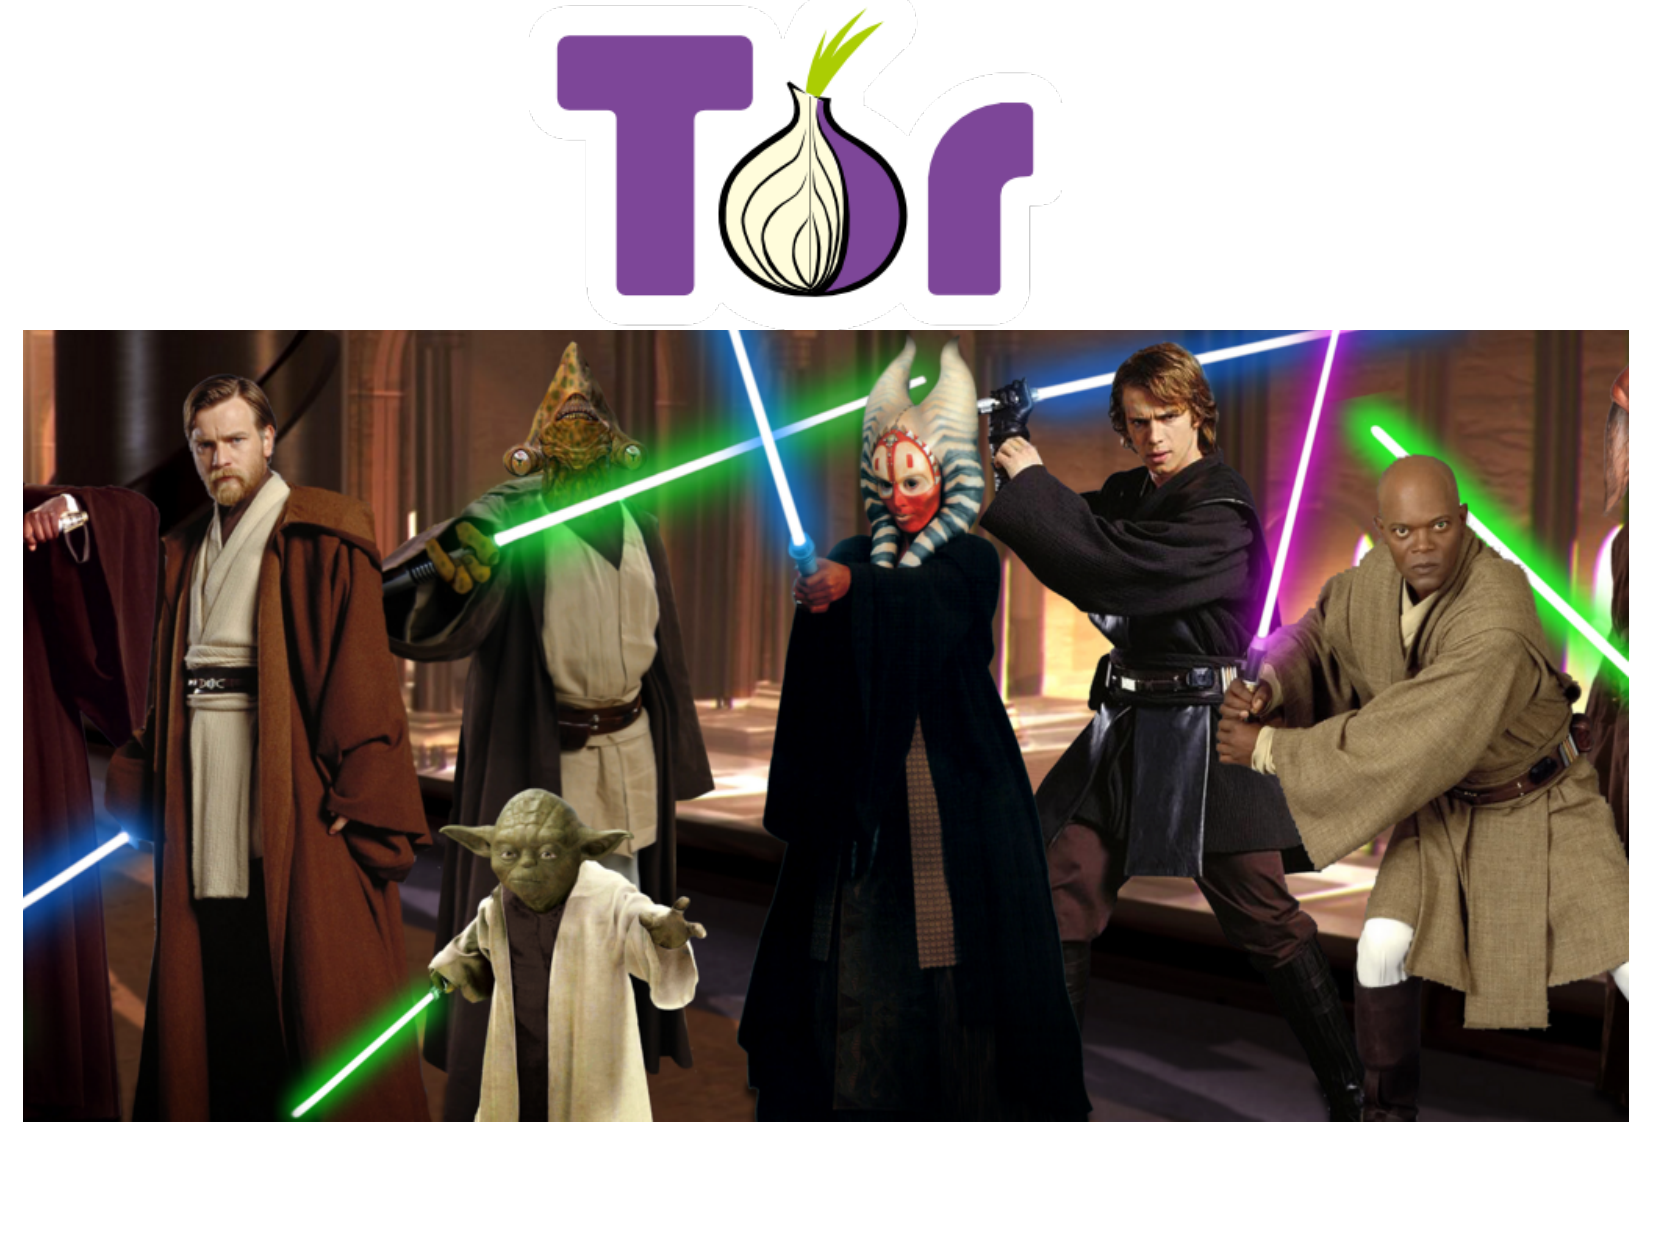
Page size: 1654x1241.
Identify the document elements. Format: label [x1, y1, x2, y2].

picture [23, 0, 1629, 1122]
